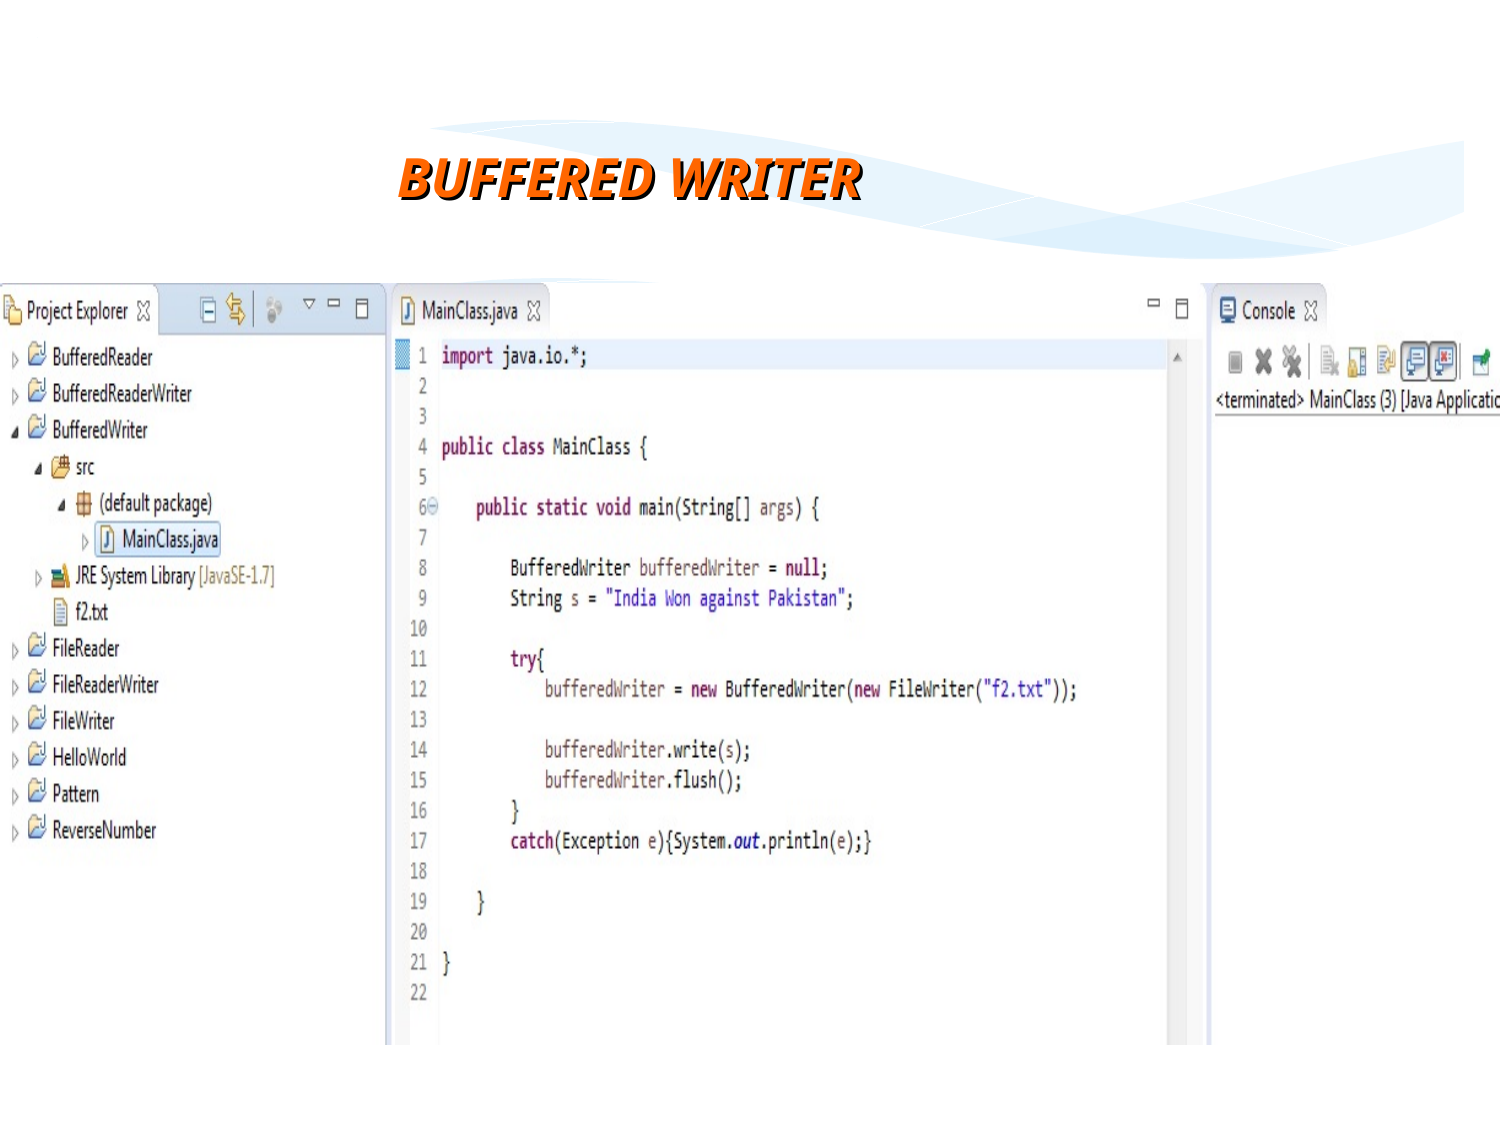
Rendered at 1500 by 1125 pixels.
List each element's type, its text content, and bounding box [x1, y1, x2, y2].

text_box BUFFERED WRITER [155, 53, 1100, 216]
picture [0, 283, 1500, 1045]
